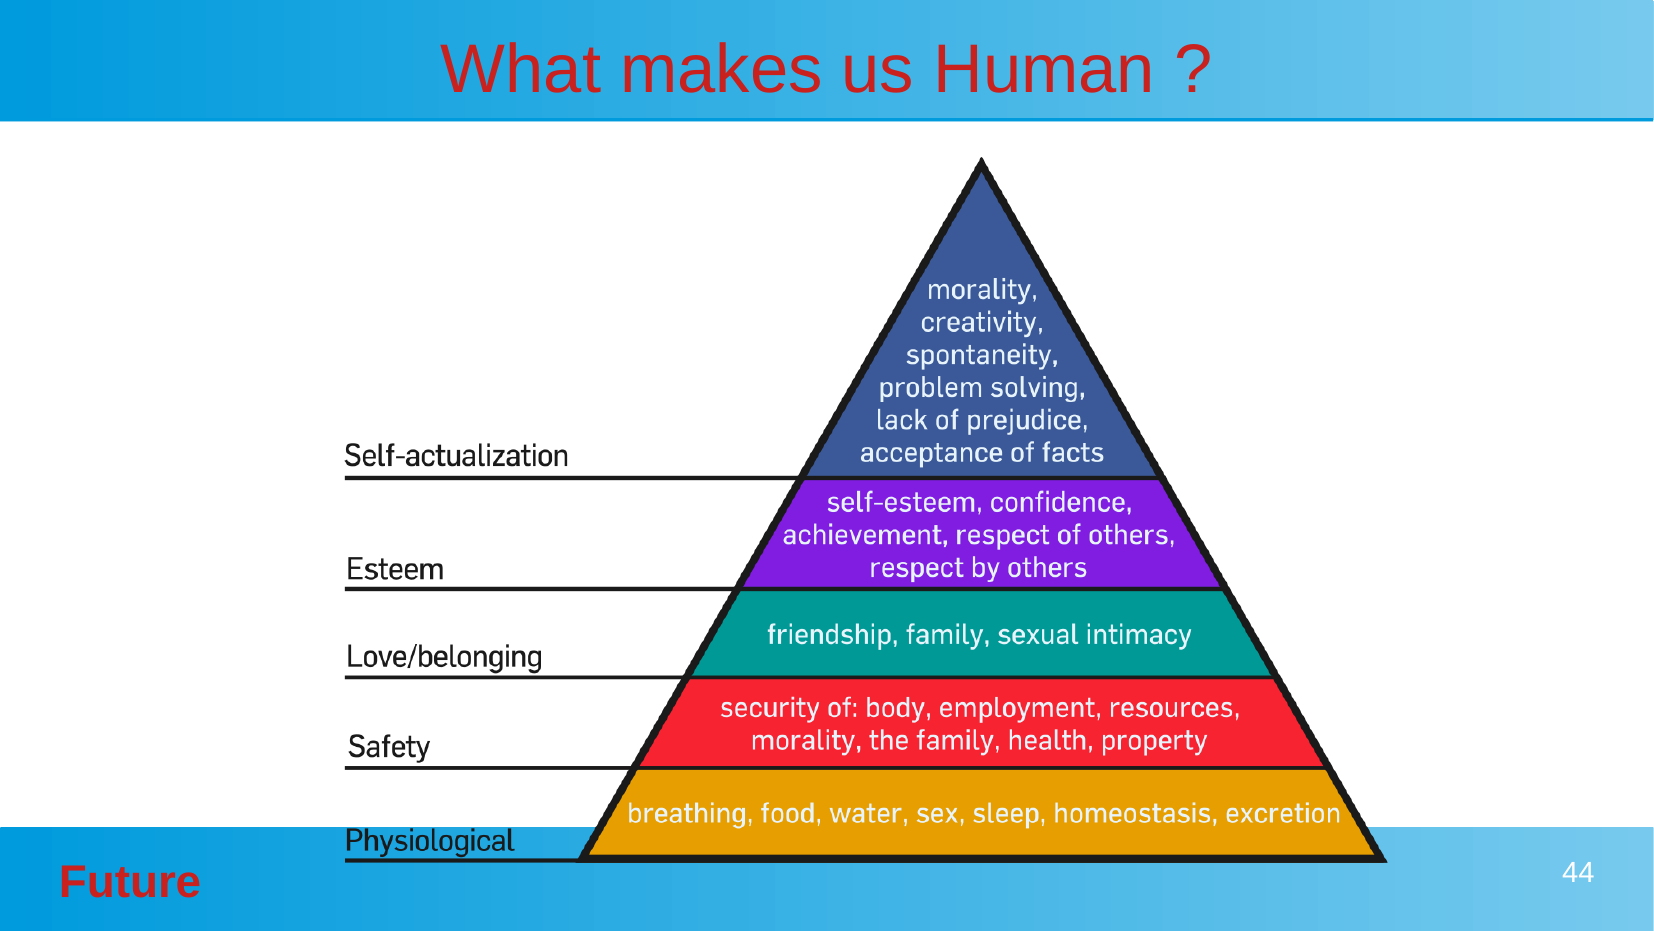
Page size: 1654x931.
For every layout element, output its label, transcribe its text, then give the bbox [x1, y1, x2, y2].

title What makes us Human ? [59, 29, 1595, 108]
picture [337, 125, 1388, 914]
